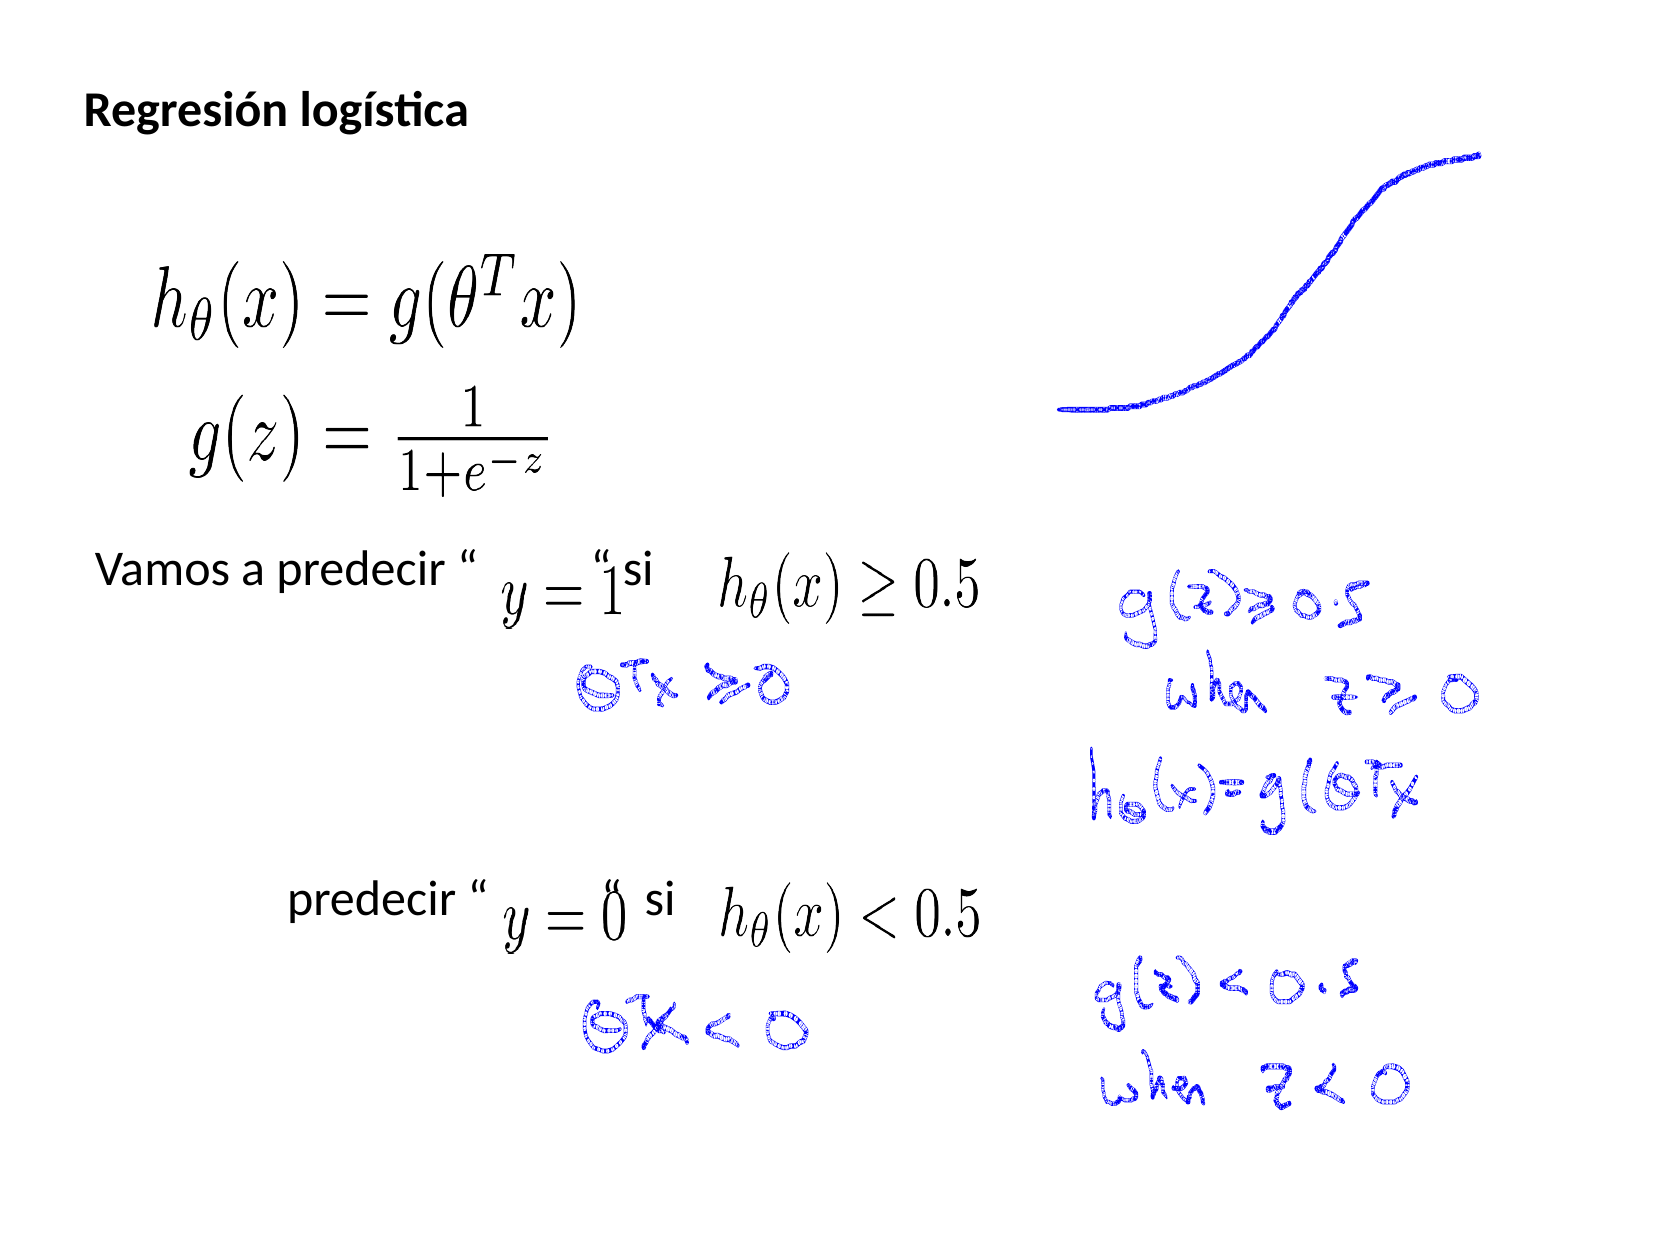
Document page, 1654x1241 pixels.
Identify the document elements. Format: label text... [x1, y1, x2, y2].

picture [154, 145, 1486, 1118]
text_box predecir “ “ si [78, 857, 572, 933]
picture [189, 385, 548, 497]
text_box Vamos a predecir “ “ si [68, 528, 572, 603]
text_box Regresión logística [68, 68, 1048, 144]
